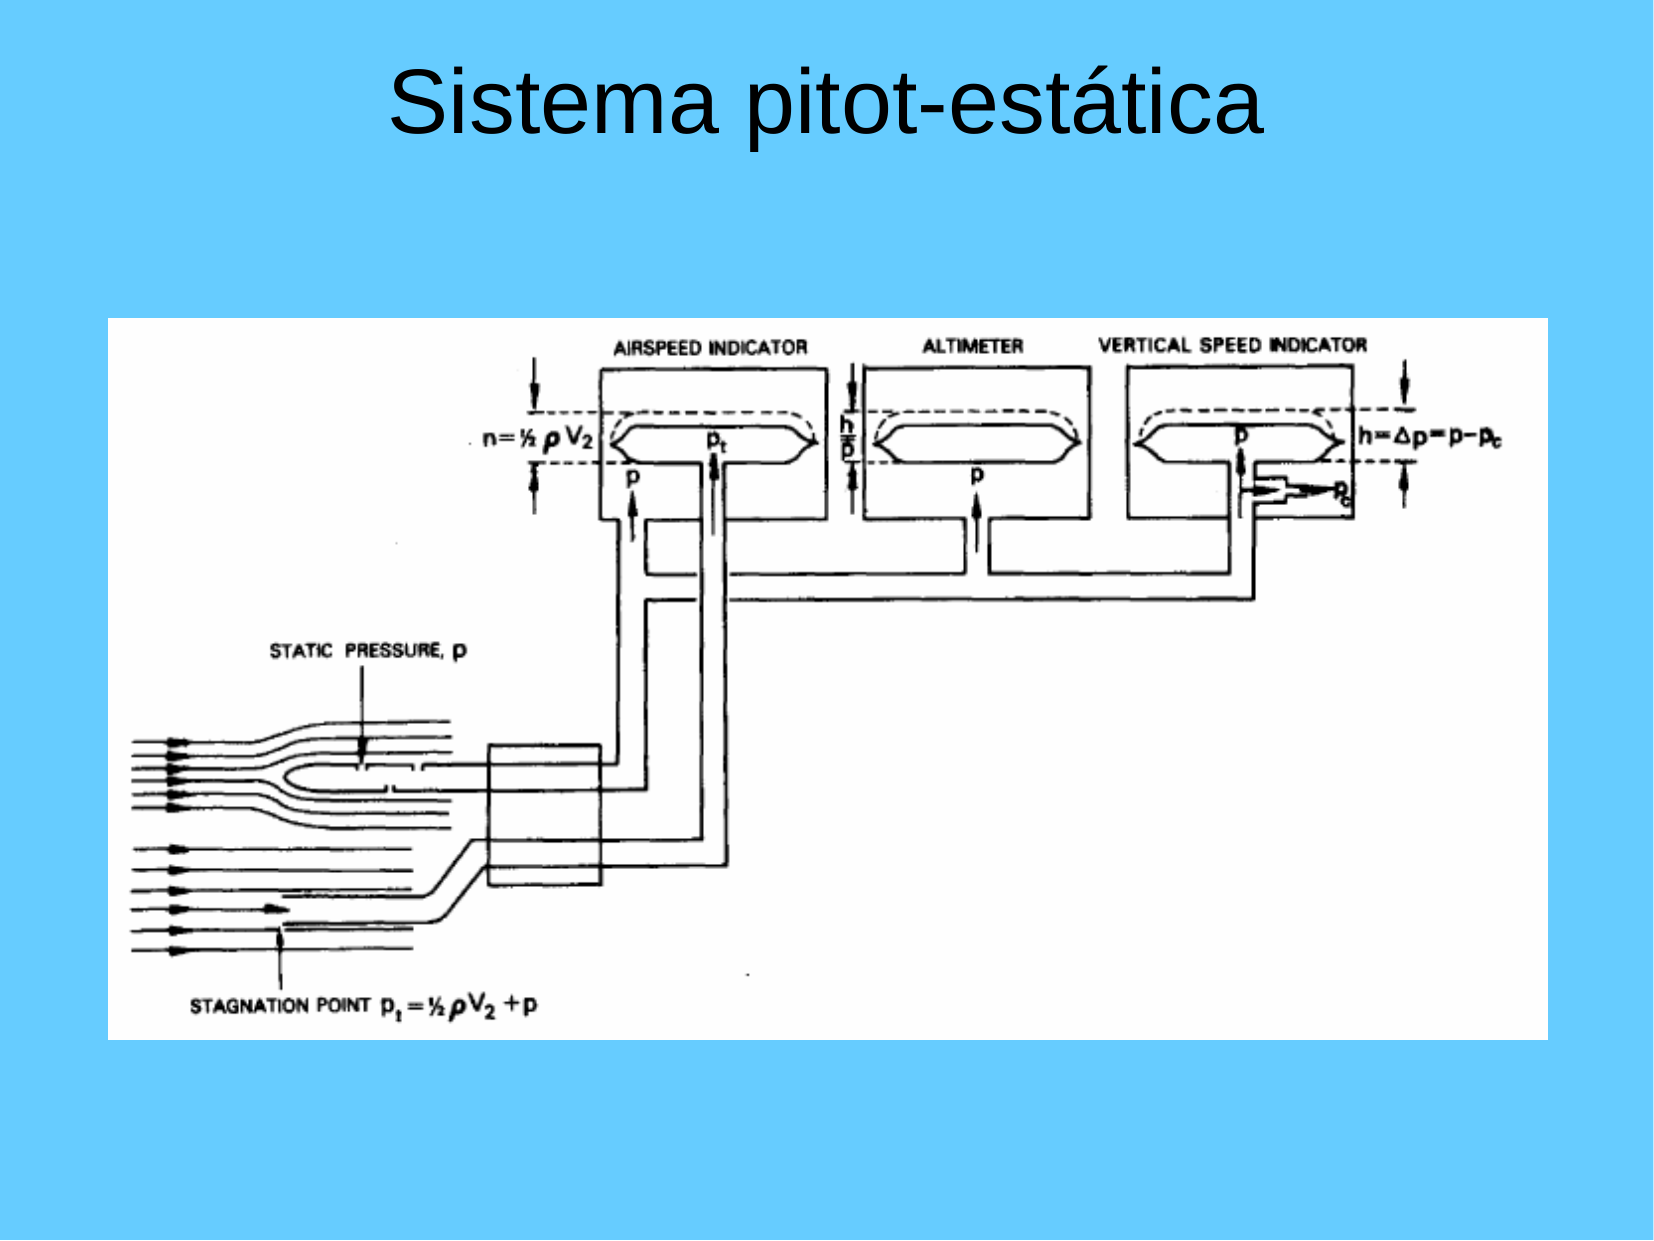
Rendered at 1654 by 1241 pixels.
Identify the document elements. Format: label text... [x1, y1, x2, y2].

picture [108, 318, 1548, 1040]
title Sistema pitot-estática [82, 49, 1571, 257]
